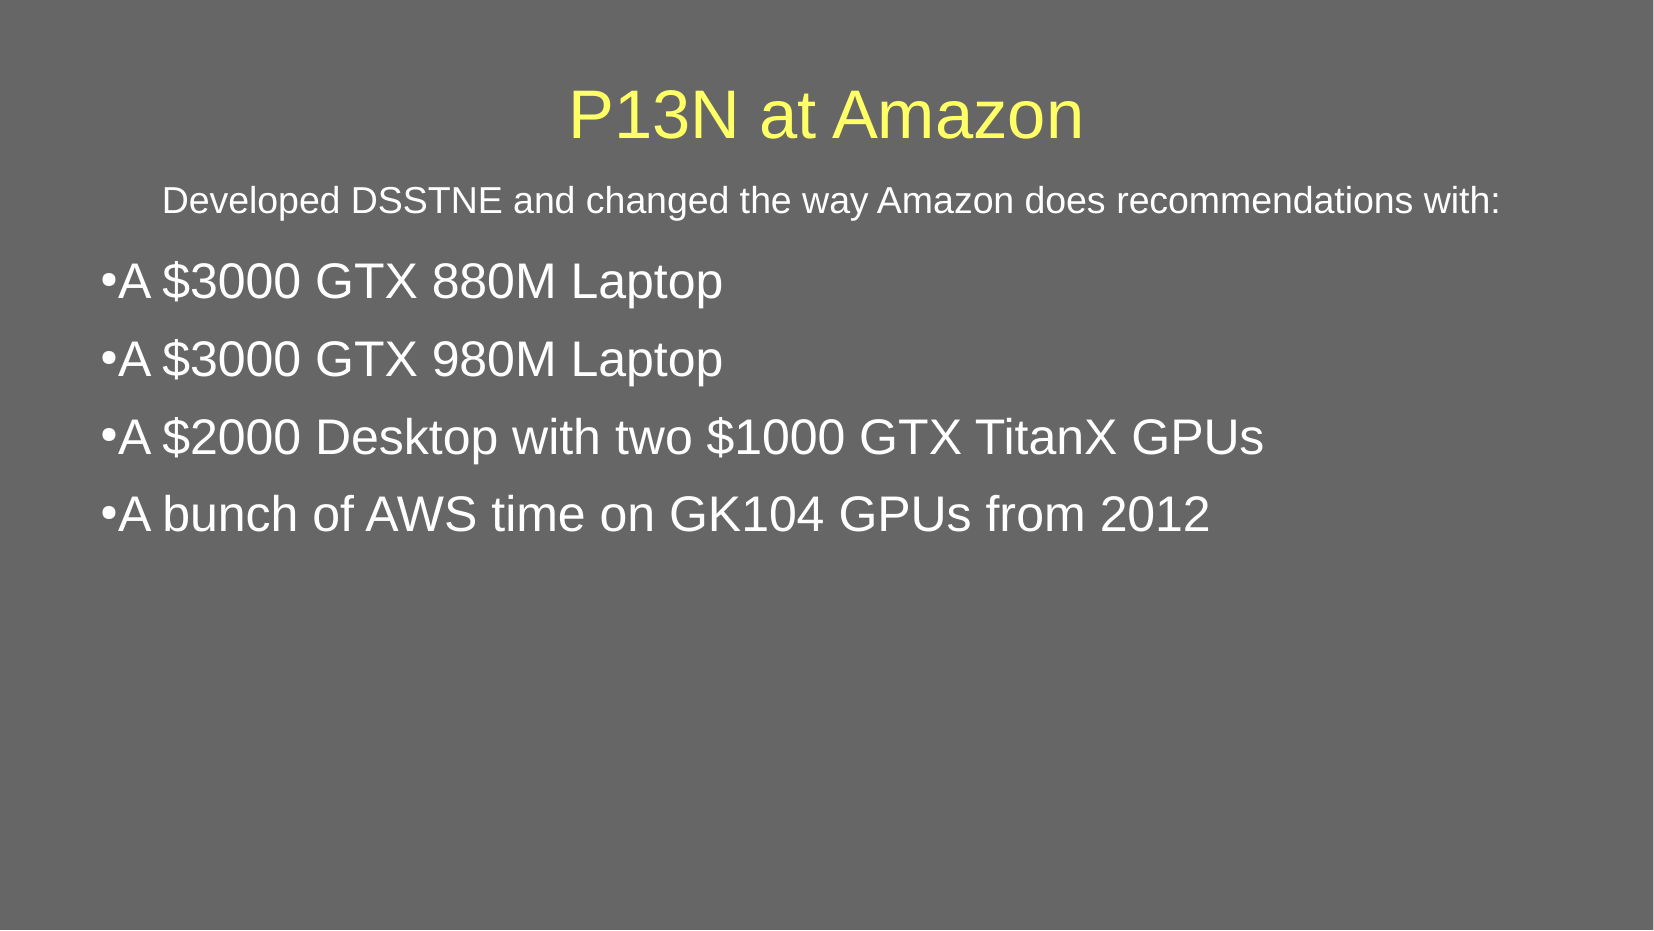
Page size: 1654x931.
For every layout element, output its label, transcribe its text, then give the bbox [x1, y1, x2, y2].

title P13N at Amazon [82, 36, 1571, 193]
text_box Developed DSSTNE and changed the way Amazon does recommendations with: [111, 172, 1516, 230]
list A $3000 GTX 880M Laptop A $3000 GTX 980M Laptop A $2000 Desktop with two $1000 GTX TitanX GPUs A bunch of AWS time on GK104 GPUs from 2012 [82, 253, 1571, 793]
